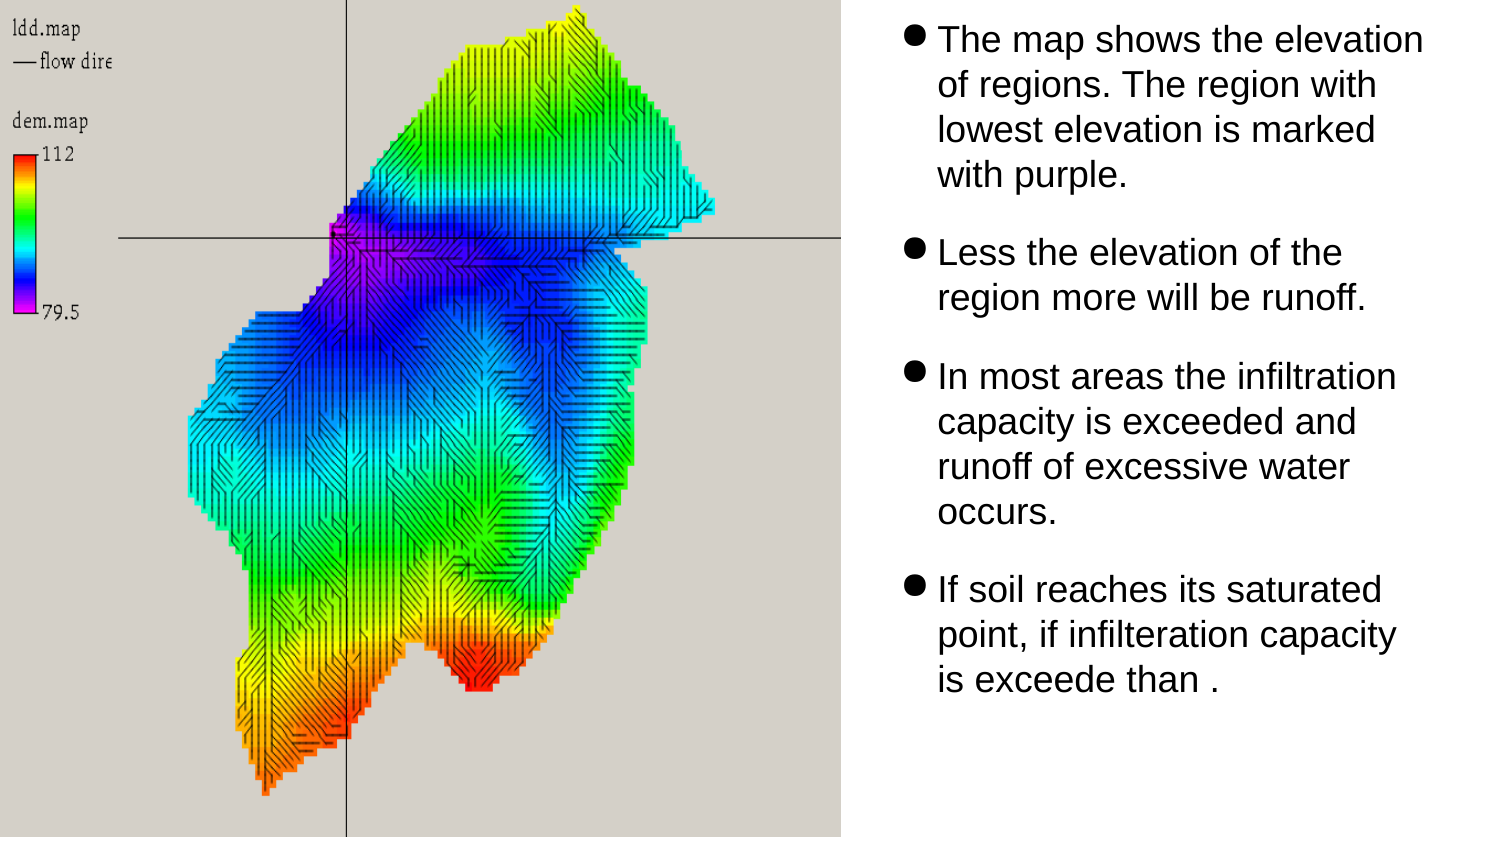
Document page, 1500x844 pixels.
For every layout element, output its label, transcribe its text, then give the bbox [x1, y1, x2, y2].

list The map shows the elevation of regions. The region with lowest elevation is marked with purple. Less the elevation of the region more will be runoff. In most areas the infiltration capacity is exceeded and runoff of excessive water occurs. If soil reaches its saturated point, if infilteration capacity is exceede than . [847, 0, 1449, 844]
picture [0, 0, 841, 837]
title [841, 72, 847, 167]
